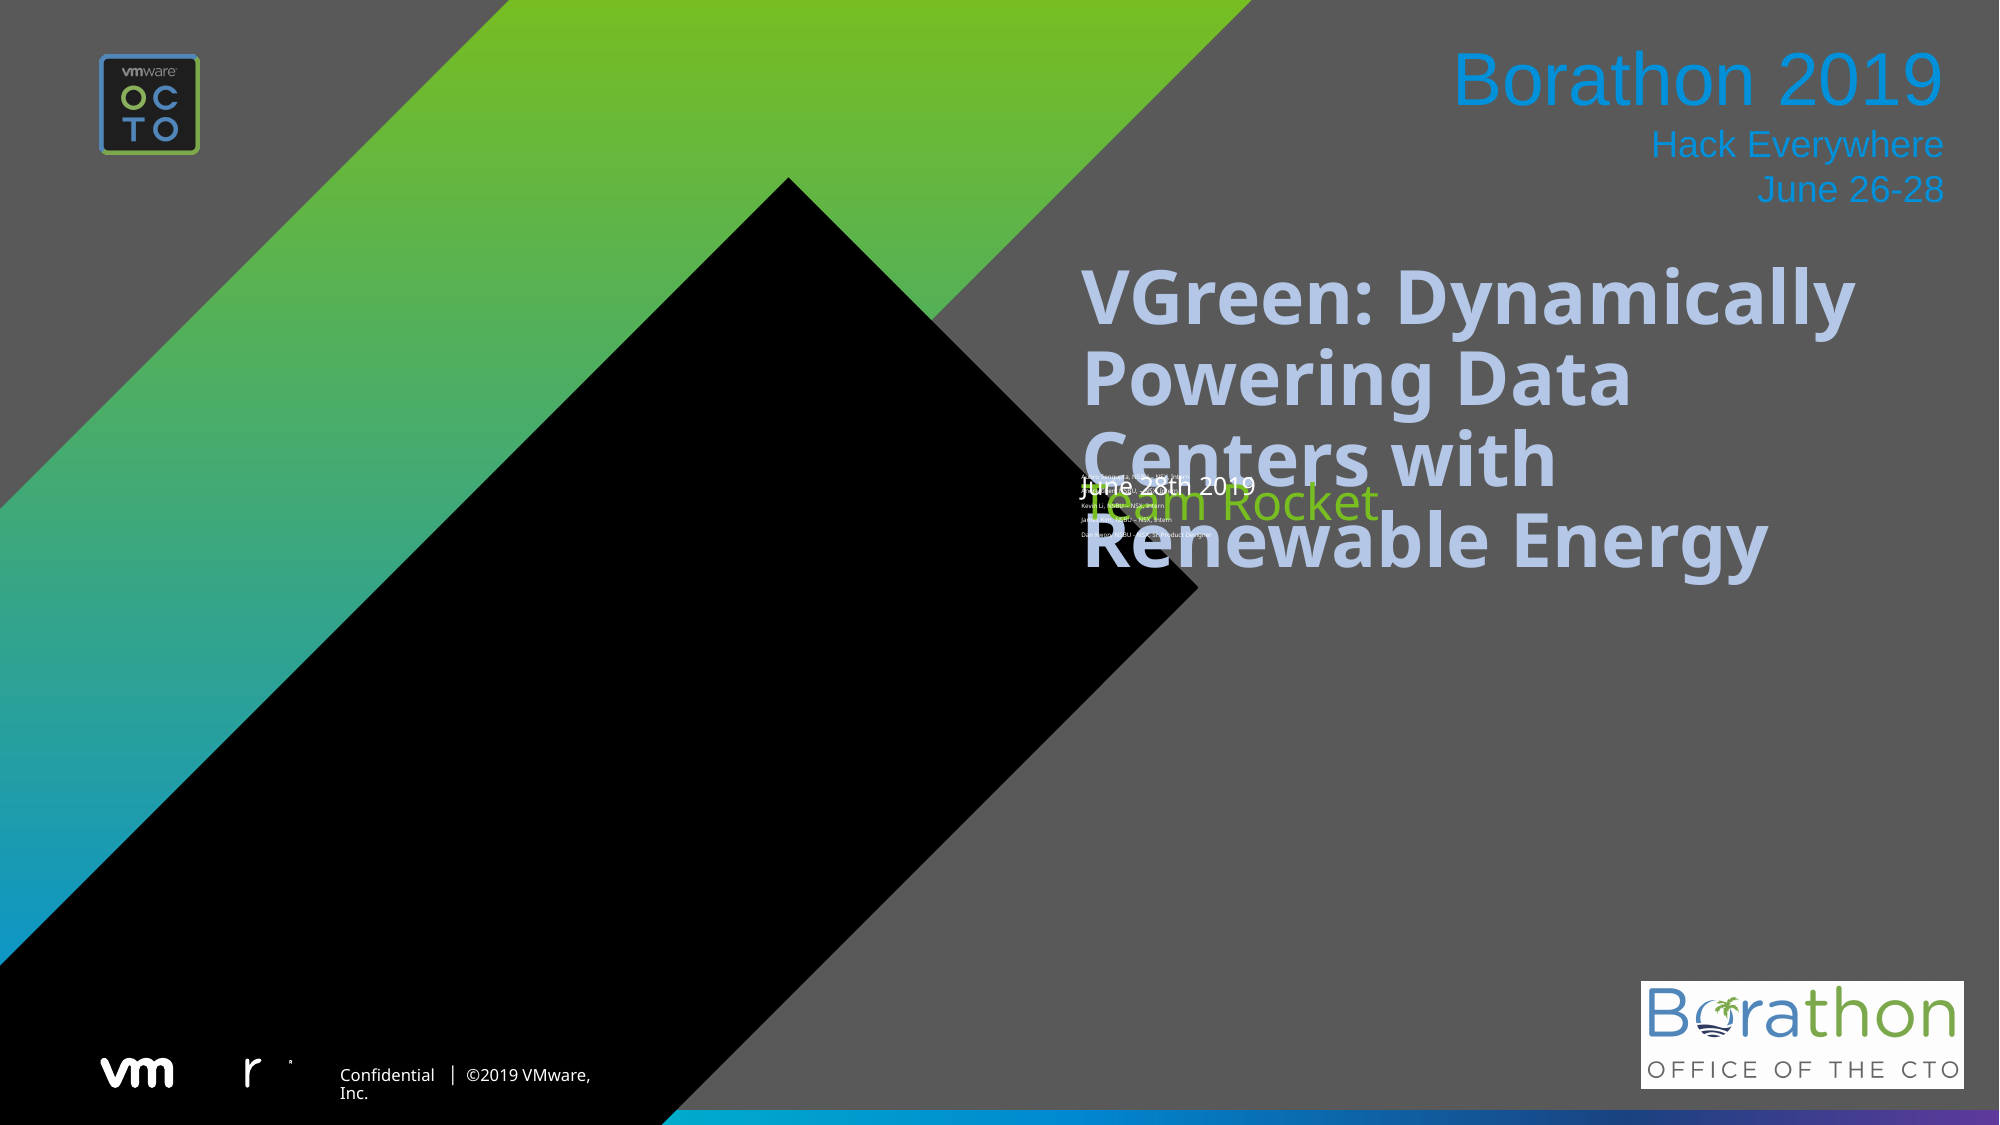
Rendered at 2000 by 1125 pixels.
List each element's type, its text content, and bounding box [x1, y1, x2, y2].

picture [1641, 981, 1964, 1089]
list Aubro Sengupta, NSBU – NSX, Intern Andre Chen, NSBU, – NSX, Intern Kevin Li, NSBU – NSX, Intern James Kim, NSBU – NSX, Intern Dan Kwon, NSBU - NSX, Sr. Product Designer [1081, 538, 1871, 915]
subtitle Team Rocket [1081, 470, 1921, 539]
title VGreen: Dynamically Powering Data Centers with Renewable Energy [1081, 259, 2000, 463]
list June 28th 2019 [1081, 955, 1682, 1035]
text_box Borathon 2019 Hack Everywhere June 26-28 [1437, 23, 1963, 218]
